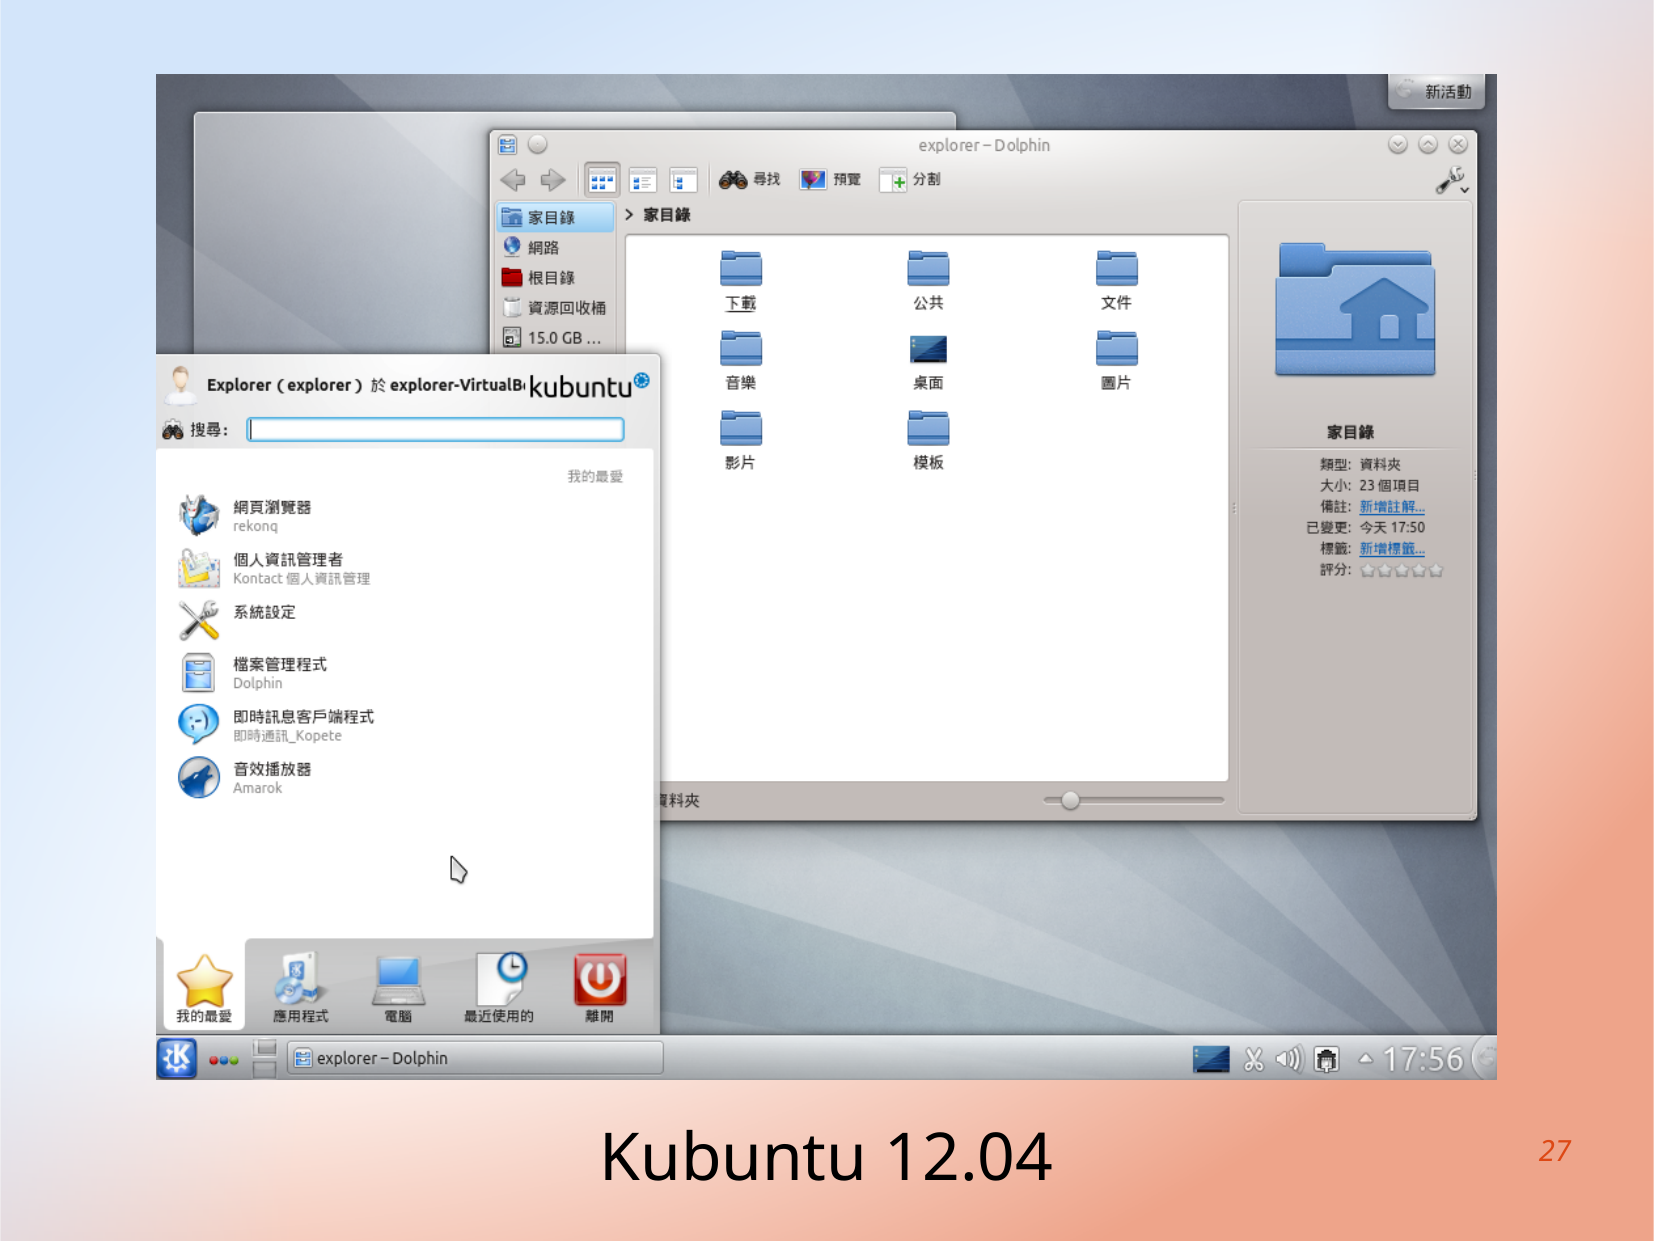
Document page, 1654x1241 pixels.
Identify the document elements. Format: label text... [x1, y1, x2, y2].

list Kubuntu 12.04 [82, 1110, 1571, 1201]
picture [0, 0, 1654, 1241]
